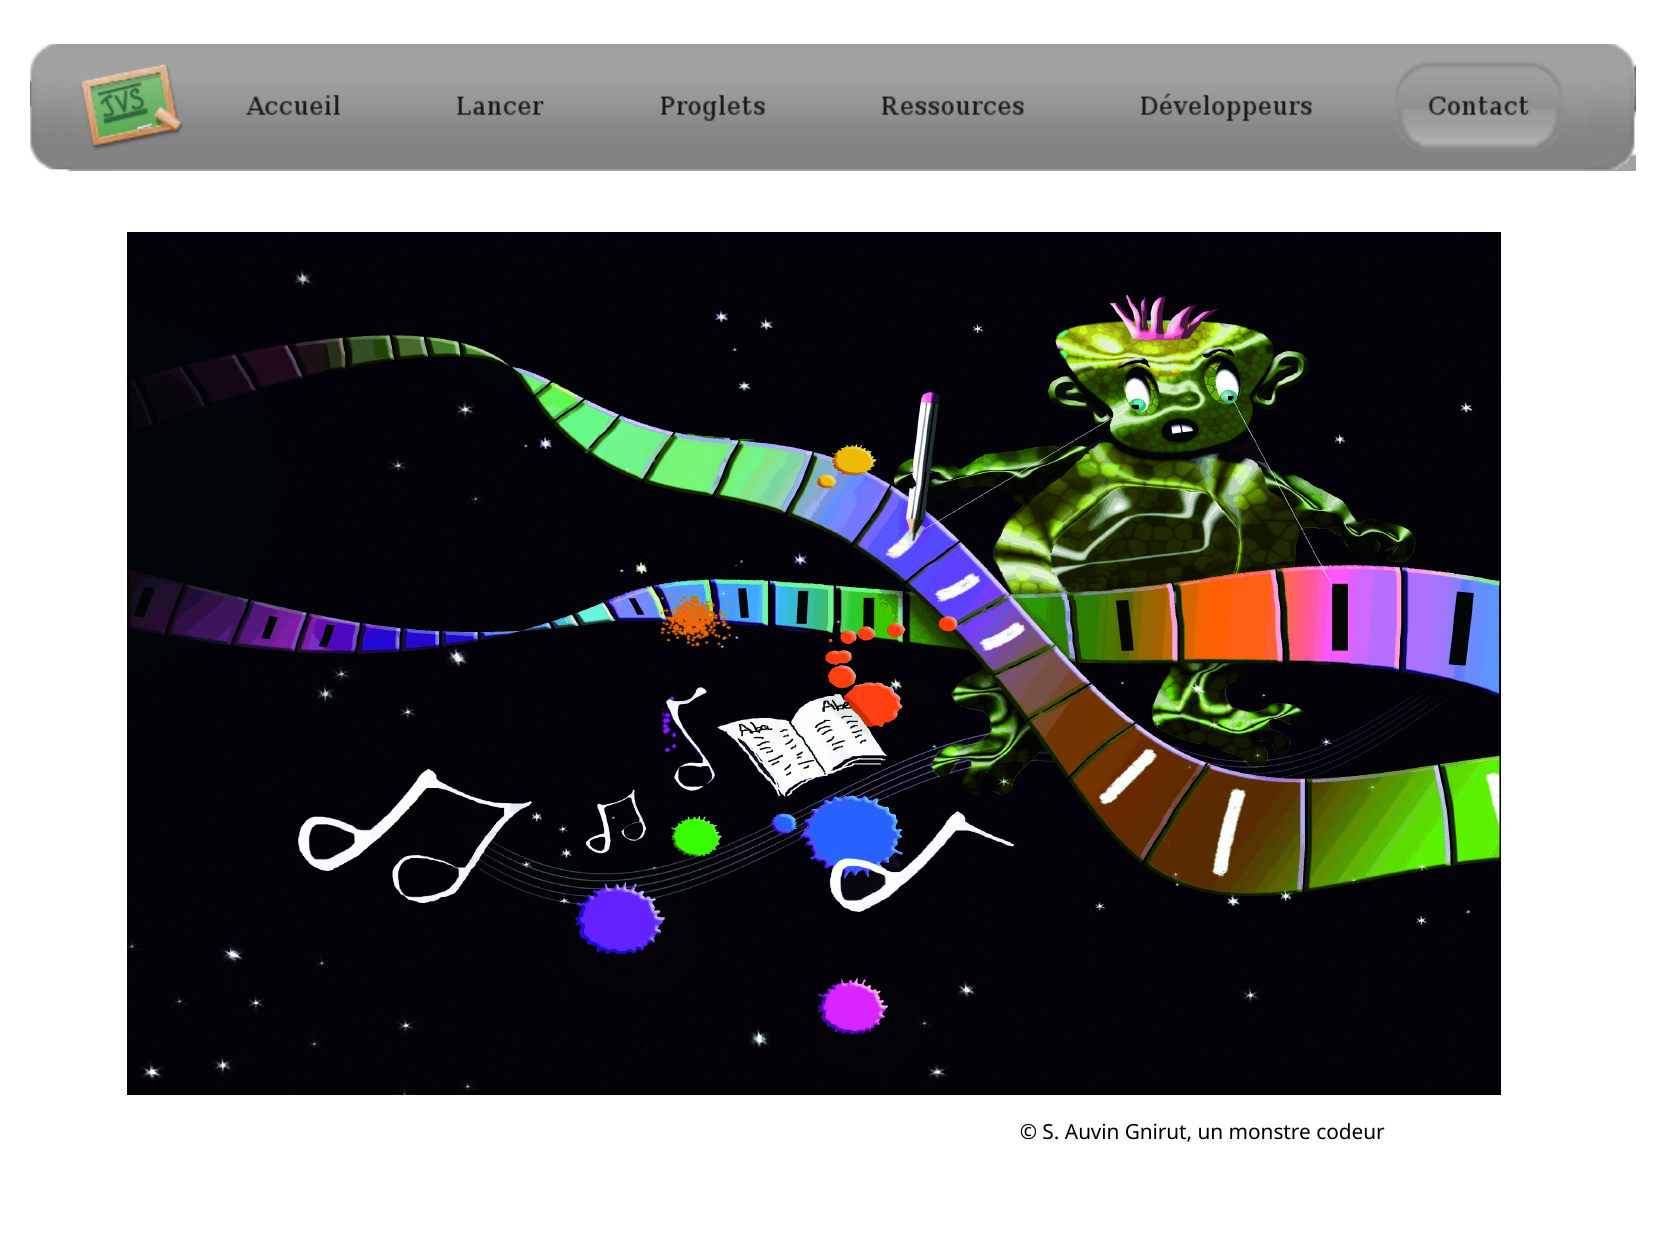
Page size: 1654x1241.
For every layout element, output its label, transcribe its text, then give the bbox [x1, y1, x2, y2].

text_box © S. Auvin Gnirut, un monstre codeur [1005, 1110, 1471, 1150]
picture [127, 232, 1501, 1096]
picture [30, 44, 1636, 171]
